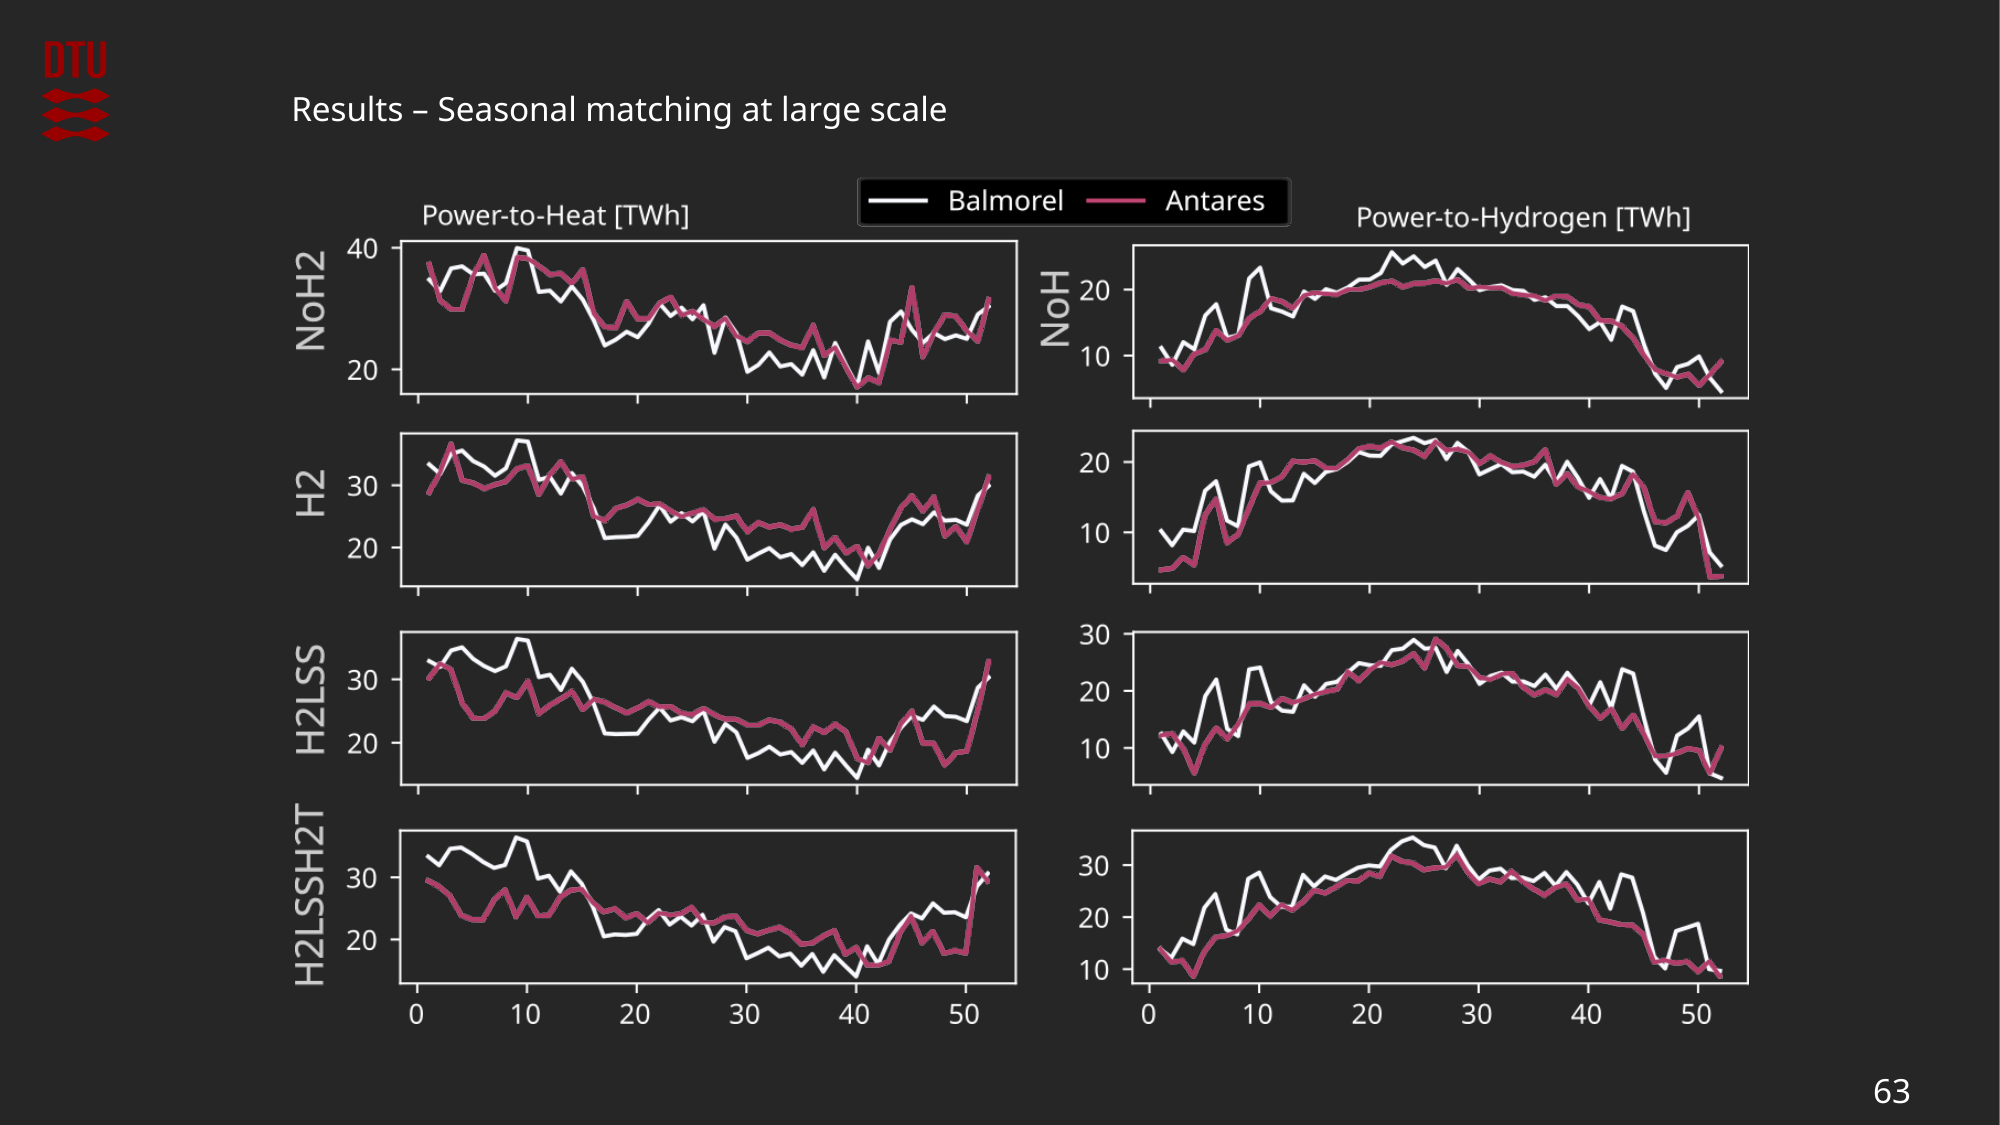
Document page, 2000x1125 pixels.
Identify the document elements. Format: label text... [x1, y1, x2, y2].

title Results – Seasonal matching at large scale [291, 70, 1819, 148]
picture [295, 177, 1749, 1024]
text_box <number> [1858, 1063, 1979, 1115]
